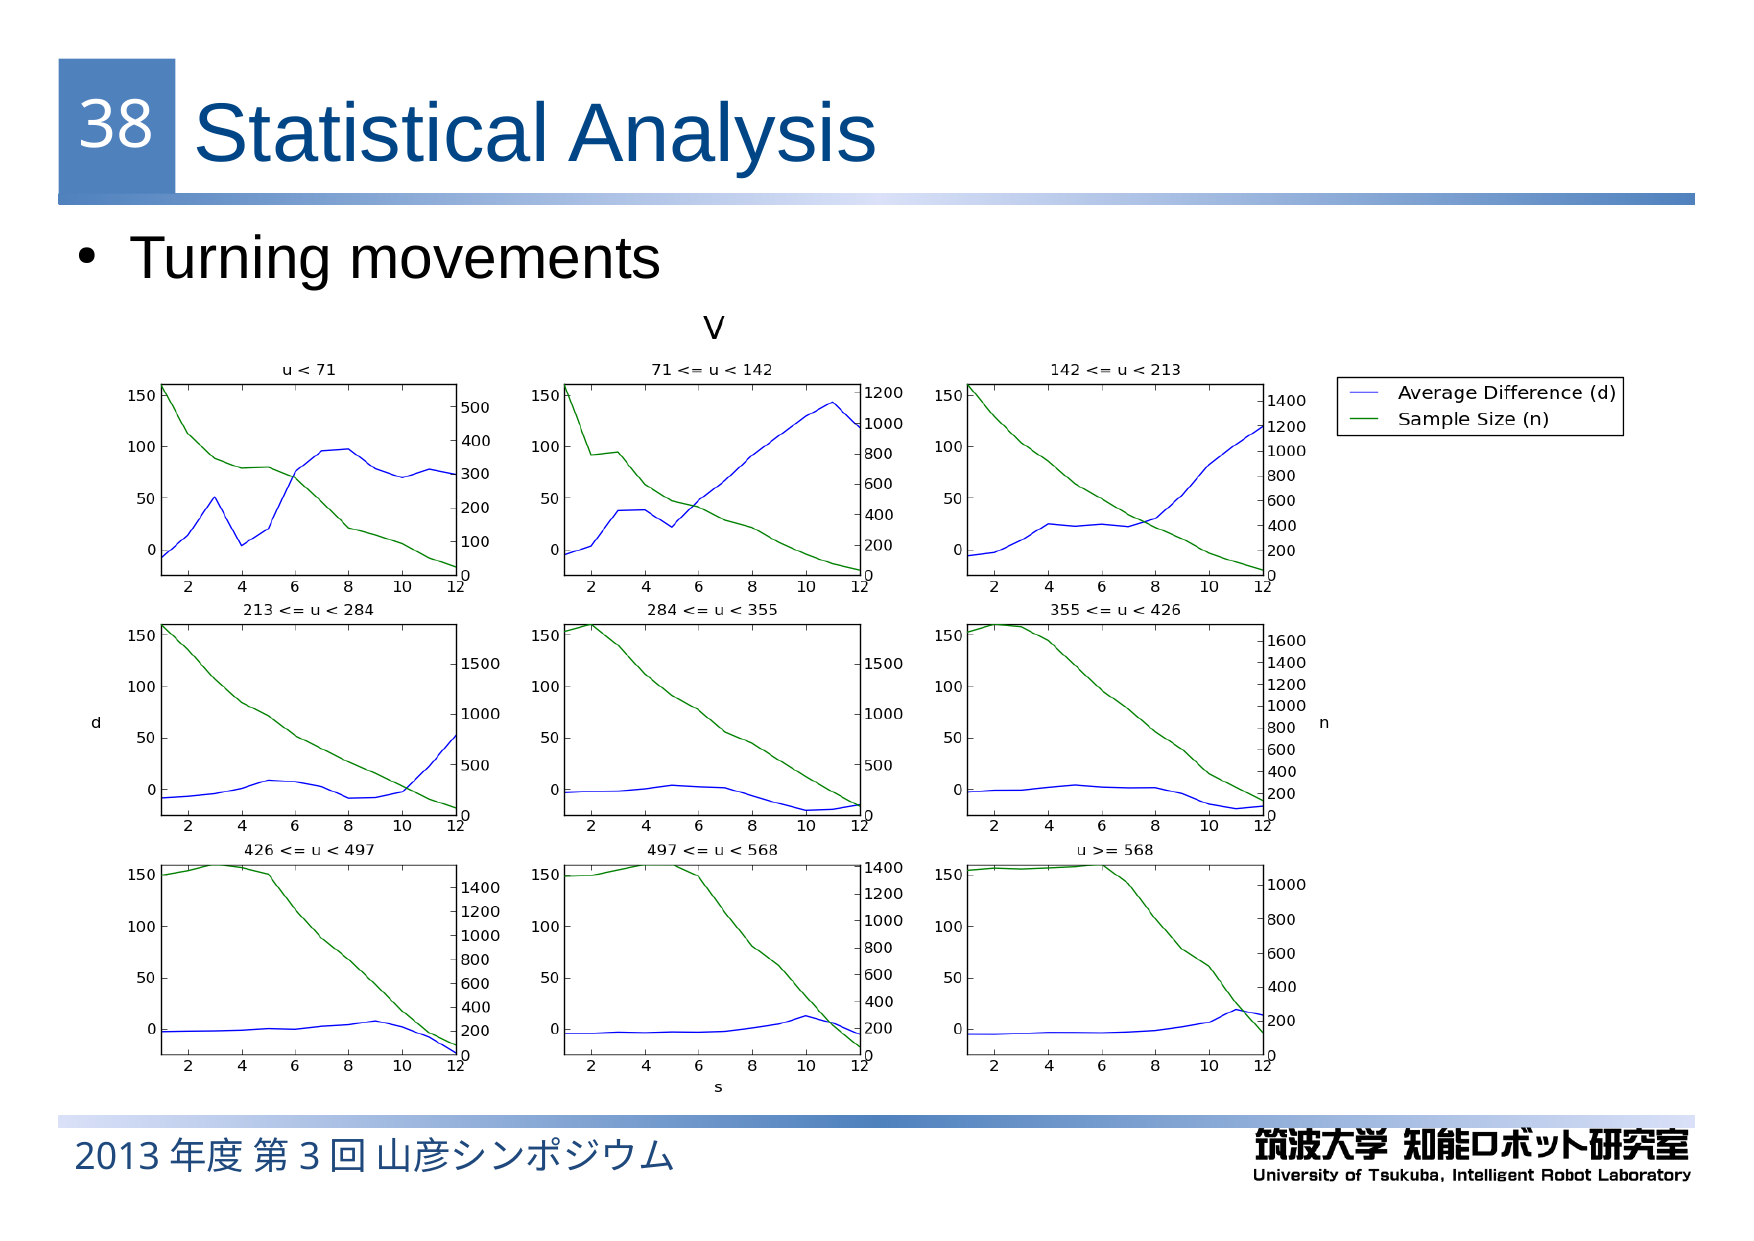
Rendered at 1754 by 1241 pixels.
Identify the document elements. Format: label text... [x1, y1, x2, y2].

title Statistical Analysis [193, 61, 1651, 205]
list Turning movements [58, 223, 1696, 298]
picture [1252, 1127, 1691, 1182]
picture [58, 298, 1696, 1108]
